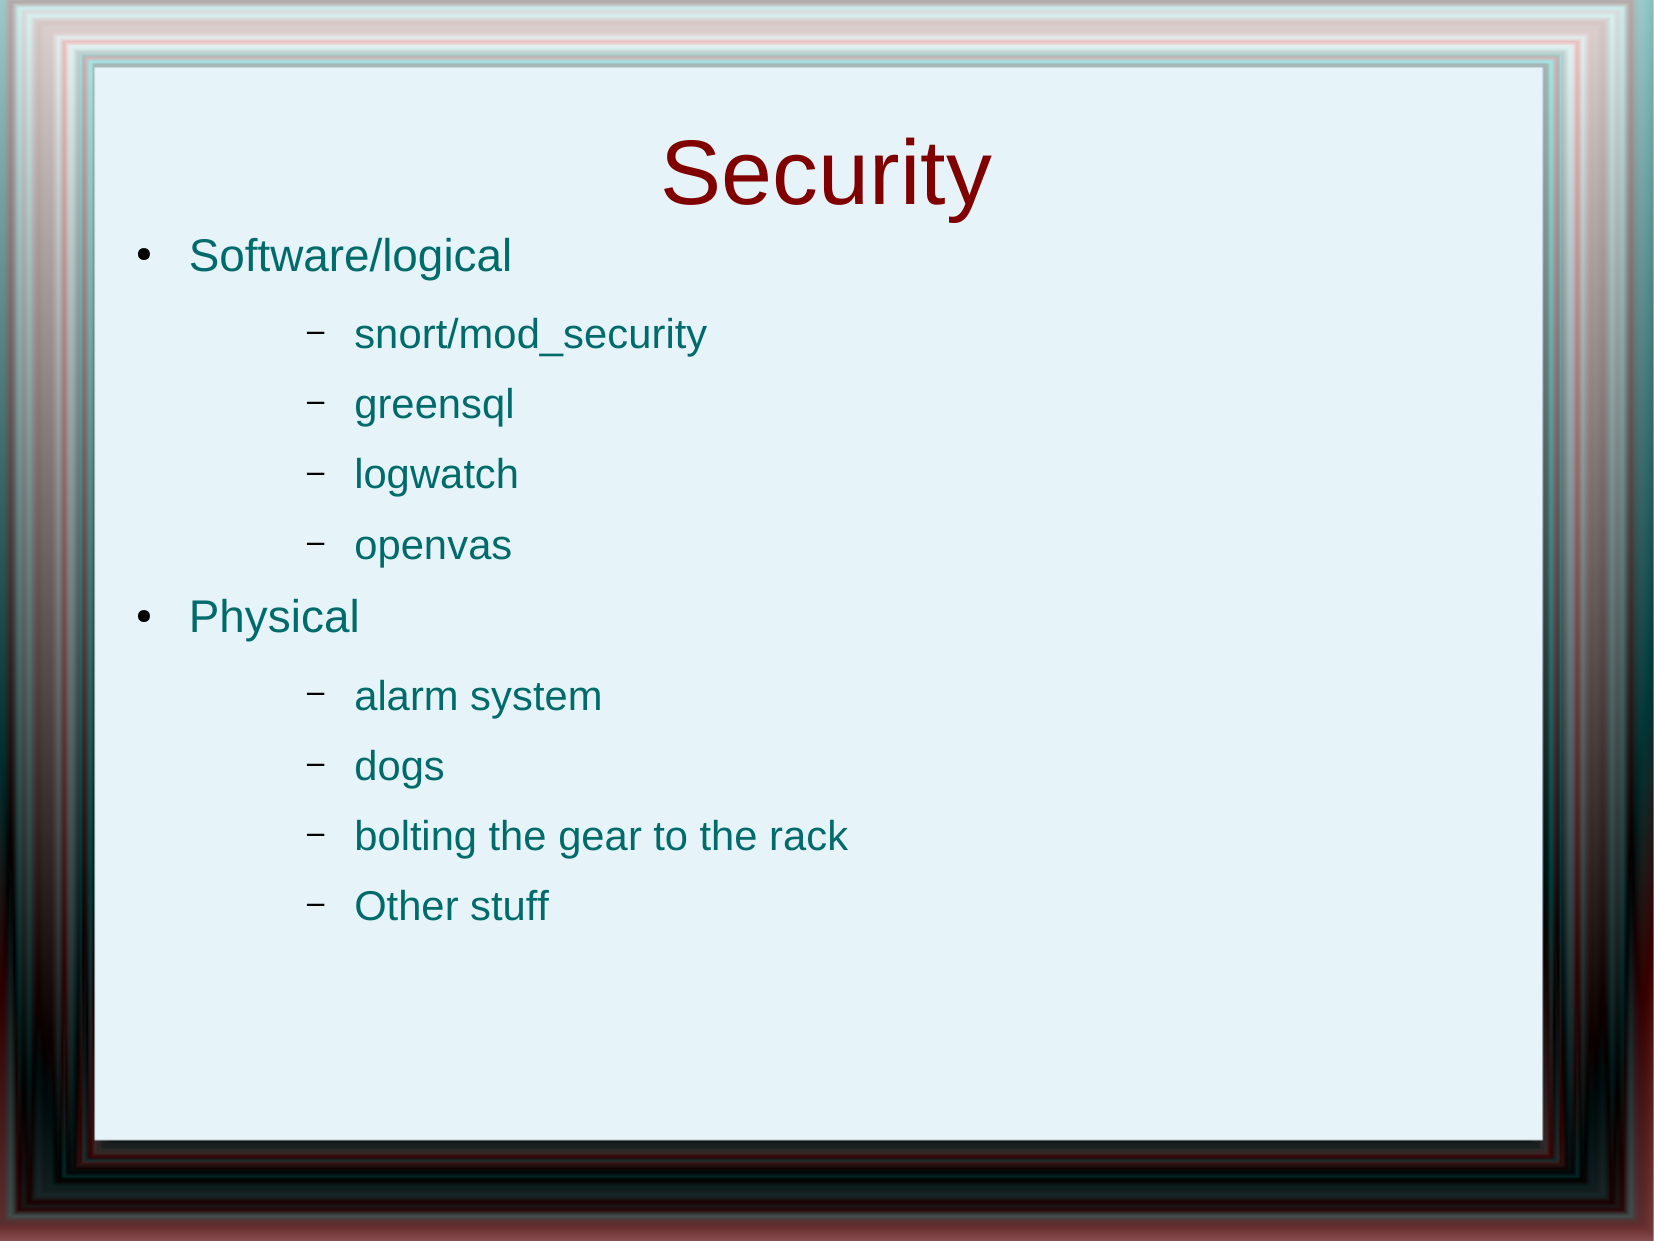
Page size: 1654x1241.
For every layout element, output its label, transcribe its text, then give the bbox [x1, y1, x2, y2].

list Software/logical snort/mod_security greensql logwatch openvas Physical alarm system dogs bolting the gear to the rack Other stuff [118, 230, 1506, 1035]
title Security [118, 95, 1536, 250]
picture [0, 0, 1654, 1241]
